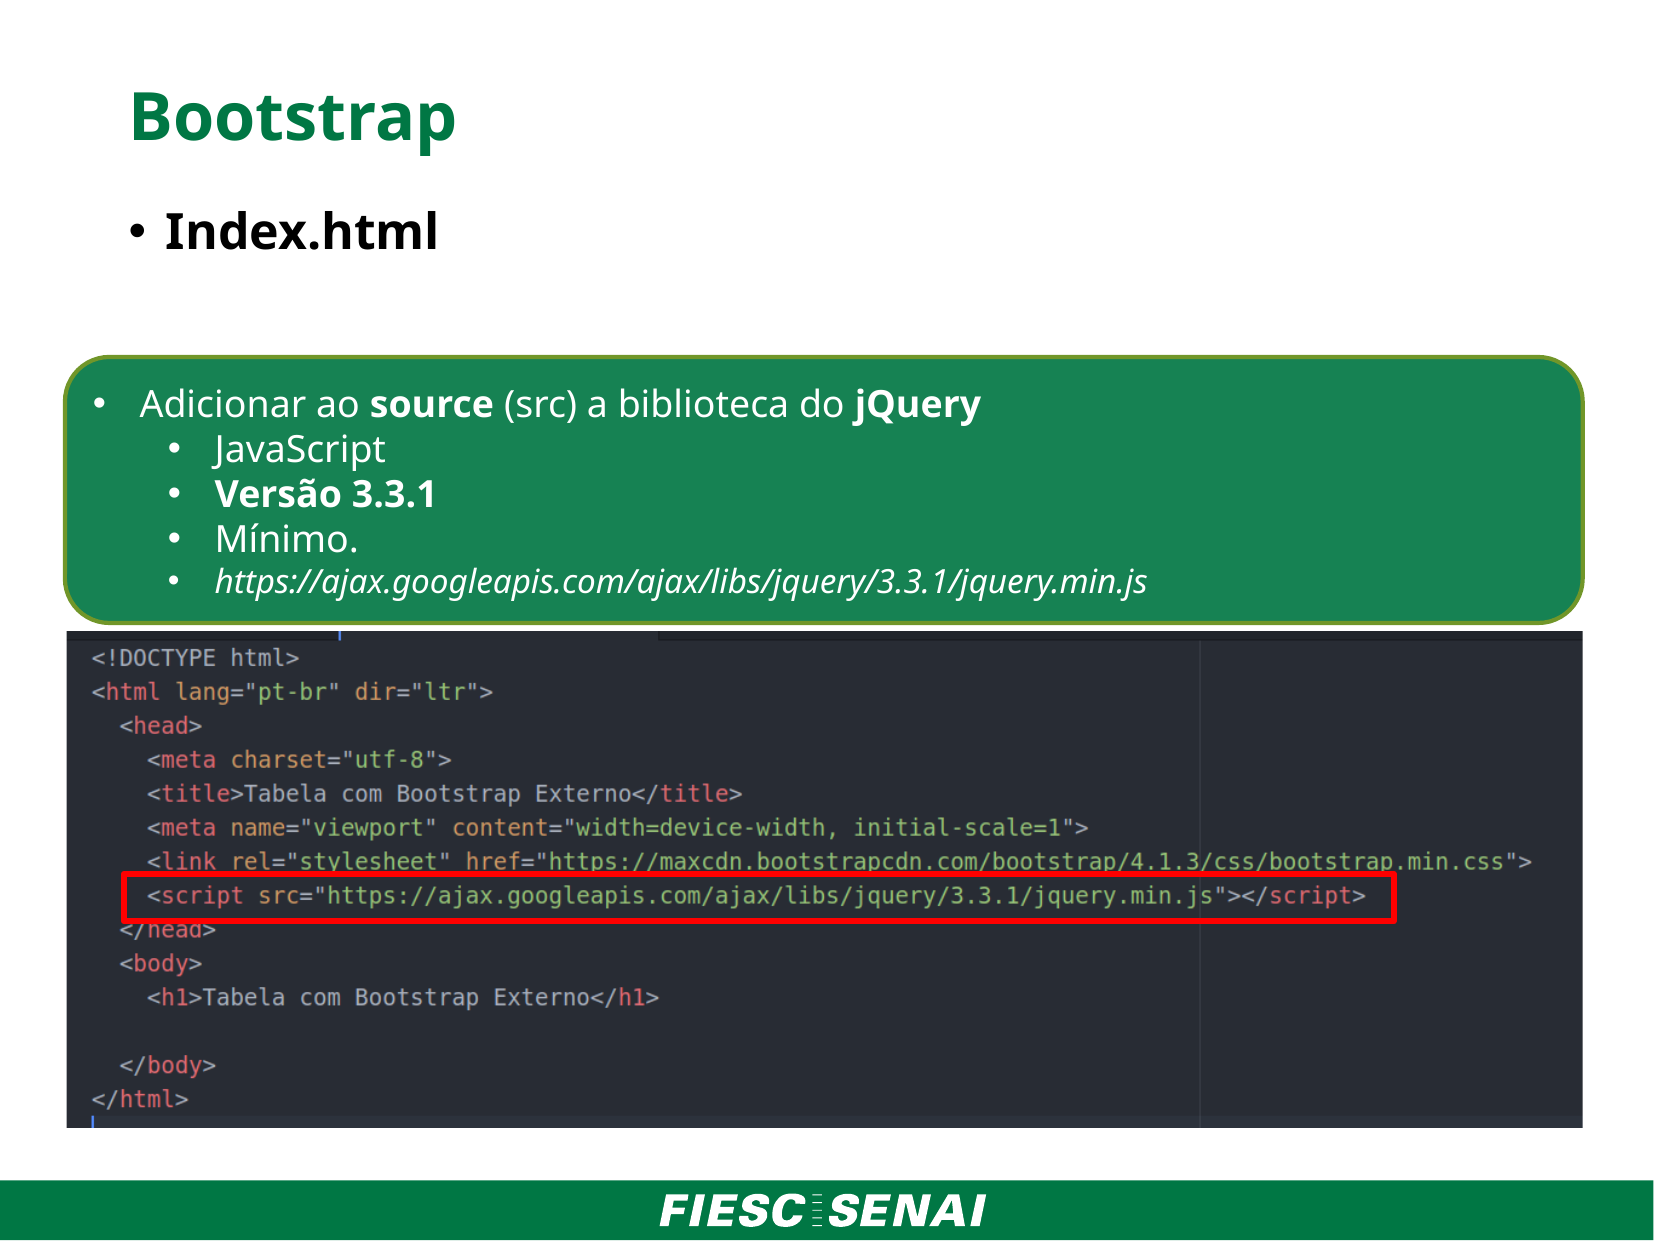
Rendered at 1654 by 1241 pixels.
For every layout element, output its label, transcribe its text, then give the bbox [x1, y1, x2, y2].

text_box Bootstrap [113, 39, 1540, 199]
text_box Index.html [113, 199, 1540, 357]
picture [66, 631, 1583, 1128]
text_box Index.html [113, 623, 1540, 631]
text_box [124, 874, 1394, 922]
text_box Adicionar ao source (src) a biblioteca do jQuery JavaScript Versão 3.3.1 Mínimo. https://ajax.googleapis.com/ajax/libs/jquery/3.3.1/jquery.min.js [64, 356, 1583, 623]
